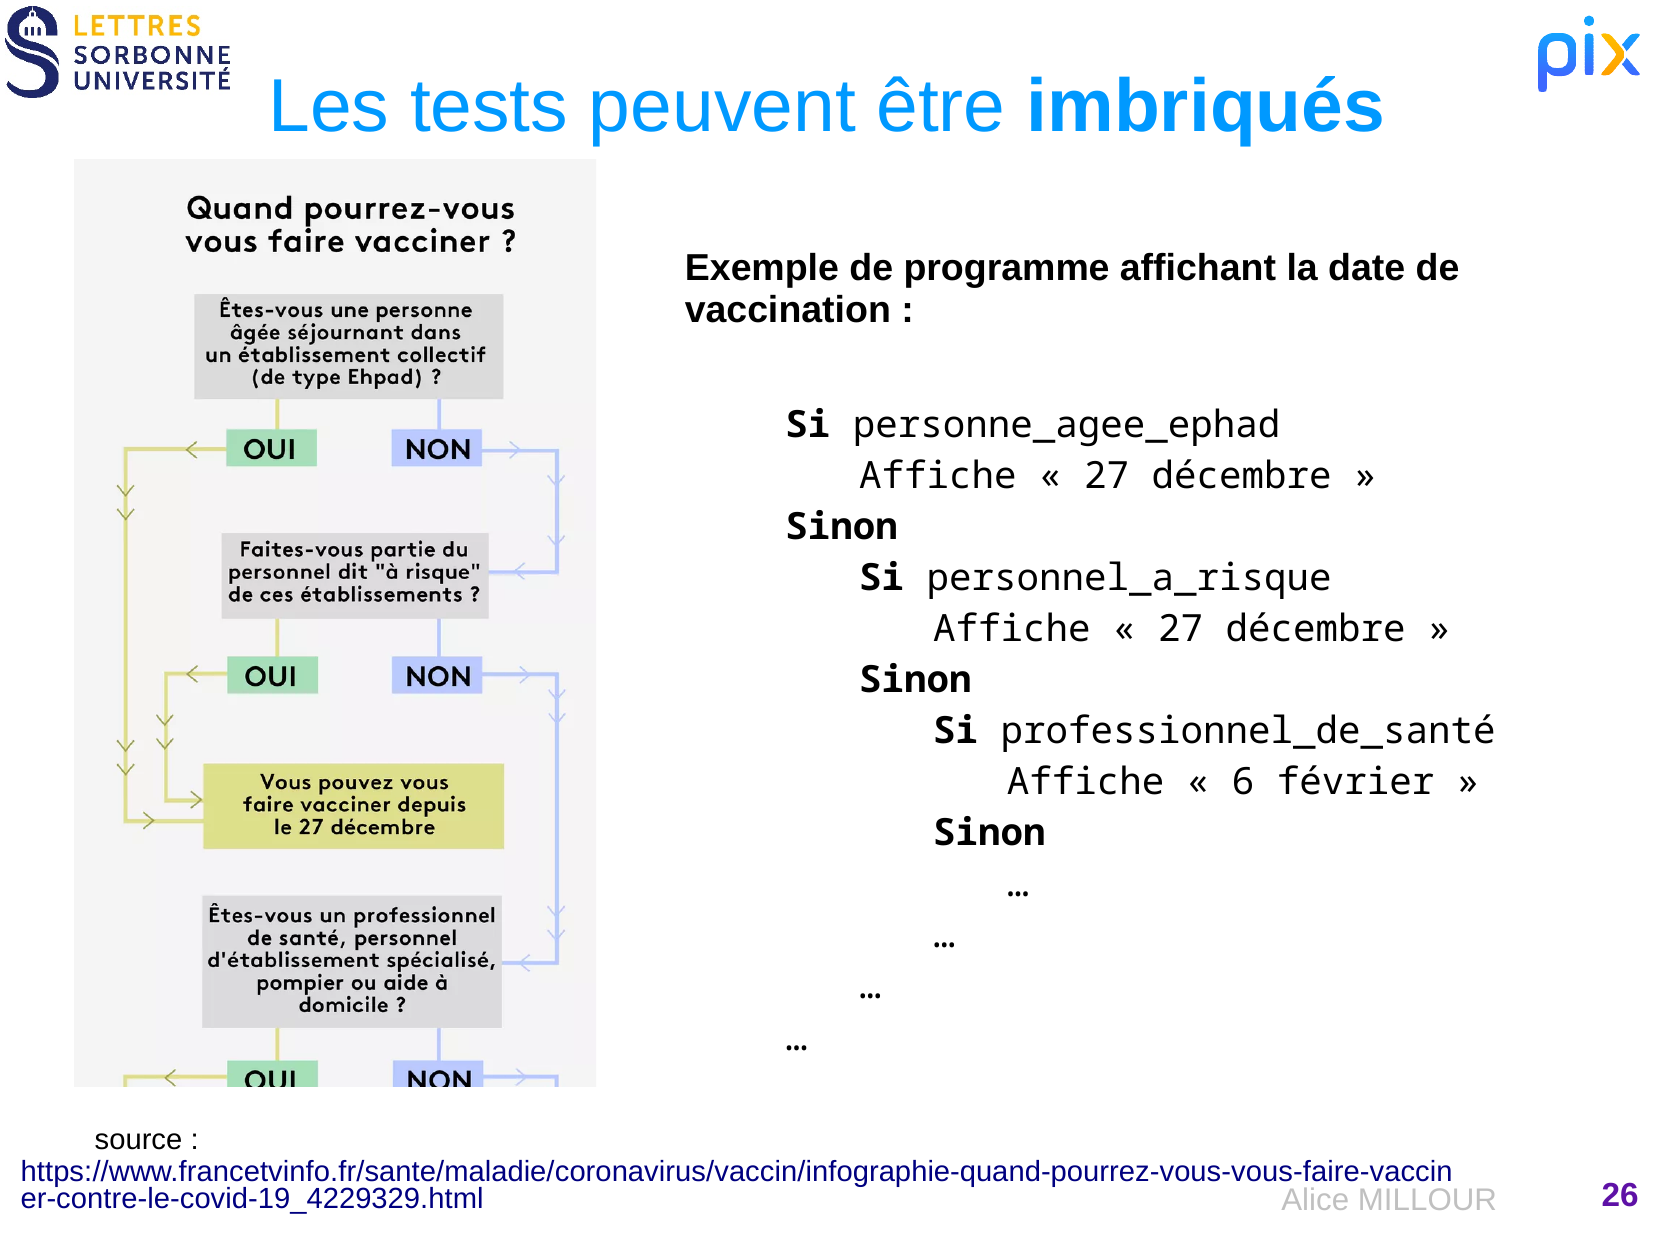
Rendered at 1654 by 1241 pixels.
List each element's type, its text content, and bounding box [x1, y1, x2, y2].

text_box source : https://www.francetvinfo.fr/sante/maladie/coronavirus/vaccin/infographie-quand-pourrez-vous-vous-faire-vacciner-contre-le-covid-19_4229329.html [5, 1115, 1471, 1229]
title Les tests peuvent être imbriqués [82, 2, 1571, 210]
picture [5, 6, 82, 98]
text_box Exemple de programme affichant la date de vaccination : [670, 239, 1625, 422]
text_box Si personne_agee_ephad Affiche « 27 décembre » Sinon Si personnel_a_risque Affiche « 27 décembre » Sinon Si professionnel_de_santé Affiche « 6 février » Sinon … … … … [770, 422, 1625, 963]
picture [0, 159, 597, 1087]
